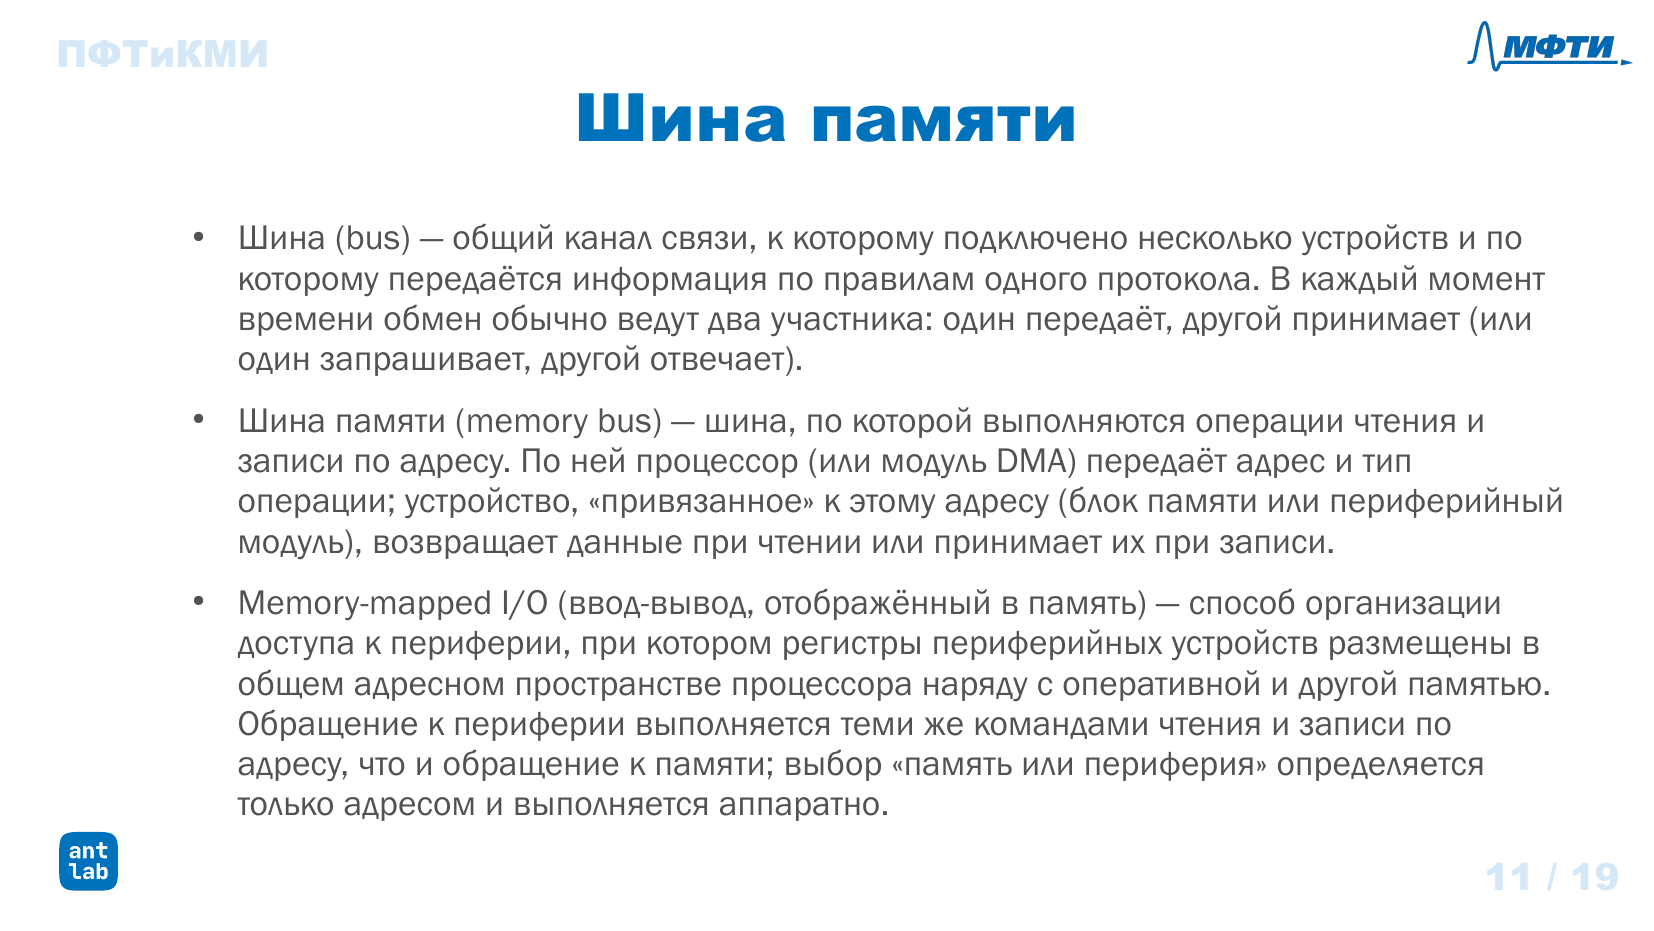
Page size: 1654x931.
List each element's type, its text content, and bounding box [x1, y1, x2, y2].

picture [1446, 0, 1654, 93]
title Шина памяти [82, 20, 1571, 209]
list Шина (bus) — общий канал связи, к которому подключено несколько устройств и по которому передаётся информация по правилам одного протокола. В каждый момент времени обмен обычно ведут два участника: один передаёт, другой принимает (или один запрашивает, другой отвечает). Шина памяти (memory bus) — шина, по которой выполняются операции чтения и записи по адресу. По ней процессор (или модуль DMA) передаёт адрес и тип операции; устройство, «привязанное» к этому адресу (блок памяти или периферийный модуль), возвращает данные при чтении или принимает их при записи. Memory-mapped I/O (ввод-вывод, отображённый в память) — способ организации доступа к периферии, при котором регистры периферийных устройств размещены в общем адресном пространстве процессора наряду с оперативной и другой памятью. Обращение к периферии выполняется теми же командами чтения и записи по адресу, что и обращение к памяти; выбор «память или периферия» определяется только адресом и выполняется аппаратно. [177, 217, 1571, 857]
